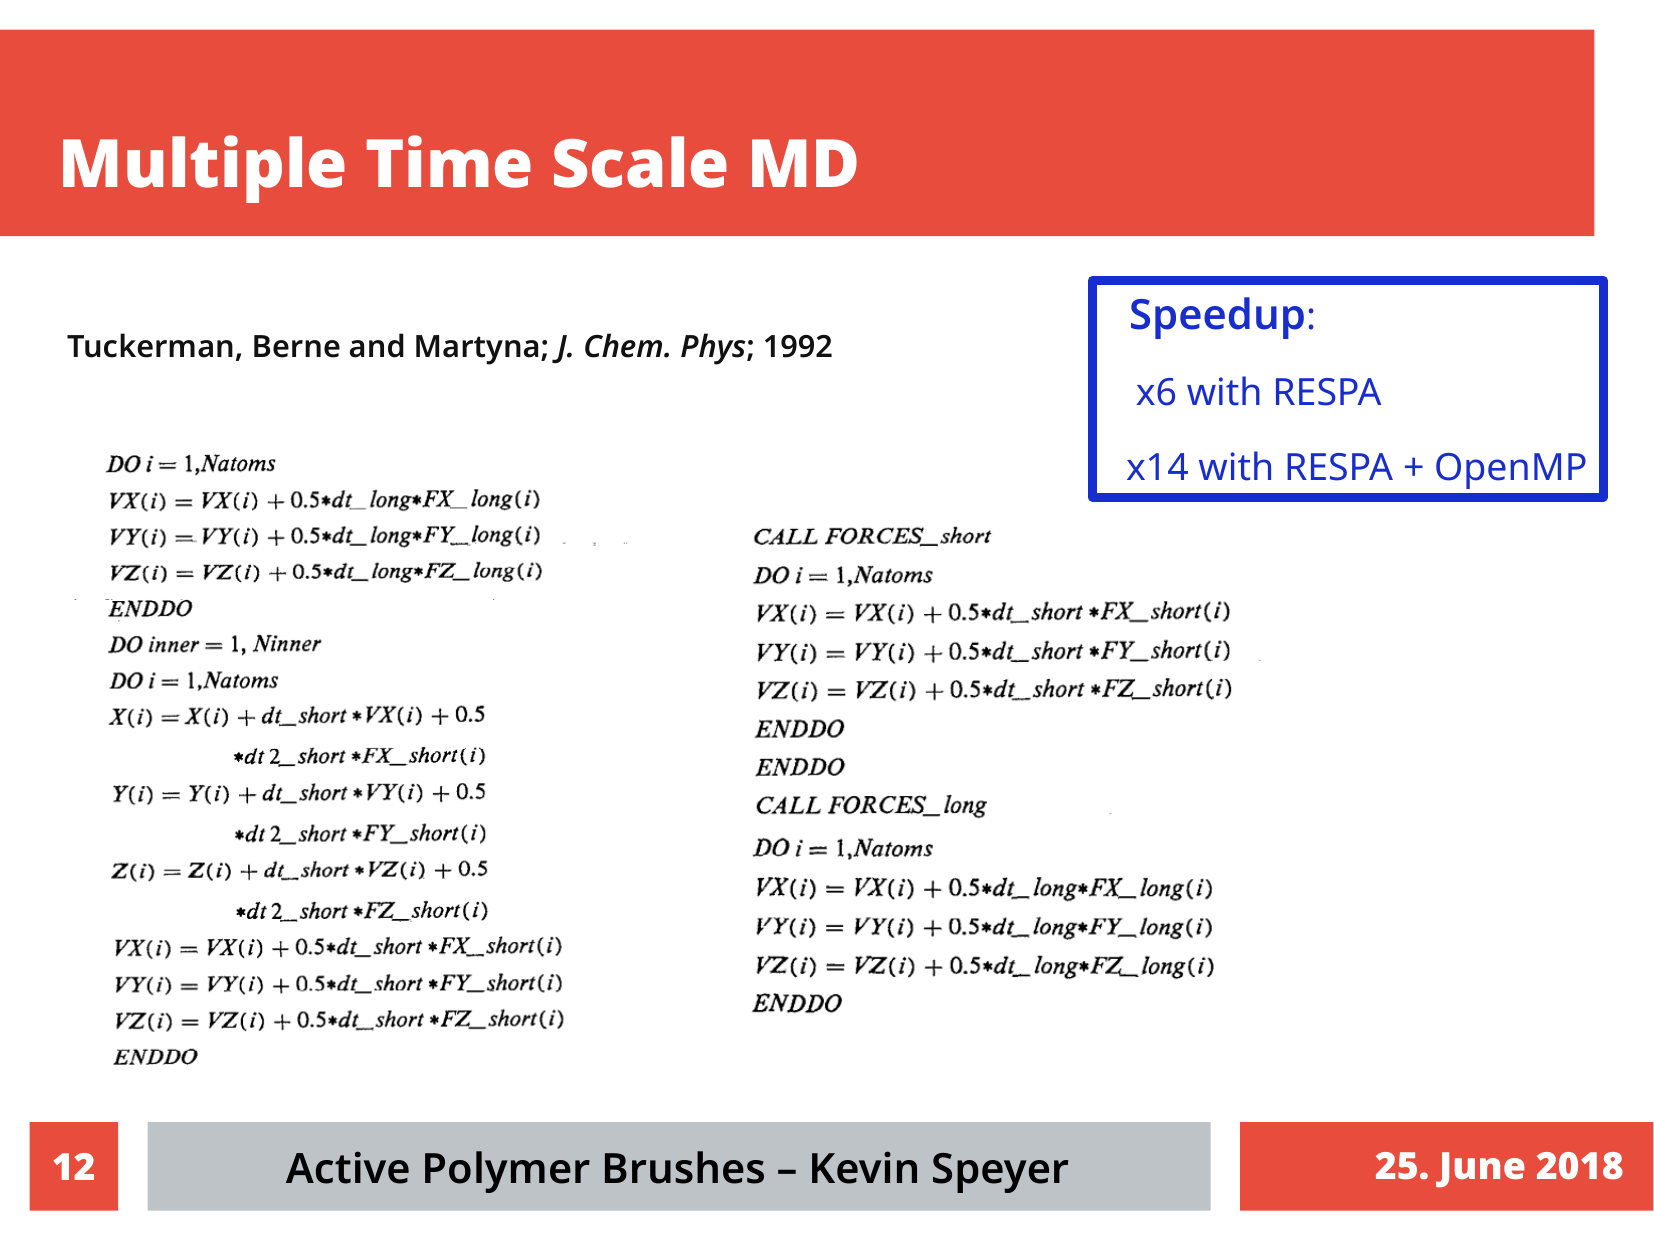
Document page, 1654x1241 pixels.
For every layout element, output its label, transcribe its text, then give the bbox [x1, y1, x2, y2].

picture [712, 497, 1262, 1075]
title Multiple Time Scale MD [59, 59, 1595, 207]
text_box Active Polymer Brushes – Kevin Speyer [149, 1138, 1206, 1198]
text_box Speedup: x6 with RESPA x14 with RESPA + OpenMP [1092, 280, 1604, 498]
list Tuckerman, Berne and Martyna; J. Chem. Phys; 1992 [59, 324, 917, 395]
picture [51, 440, 642, 1084]
